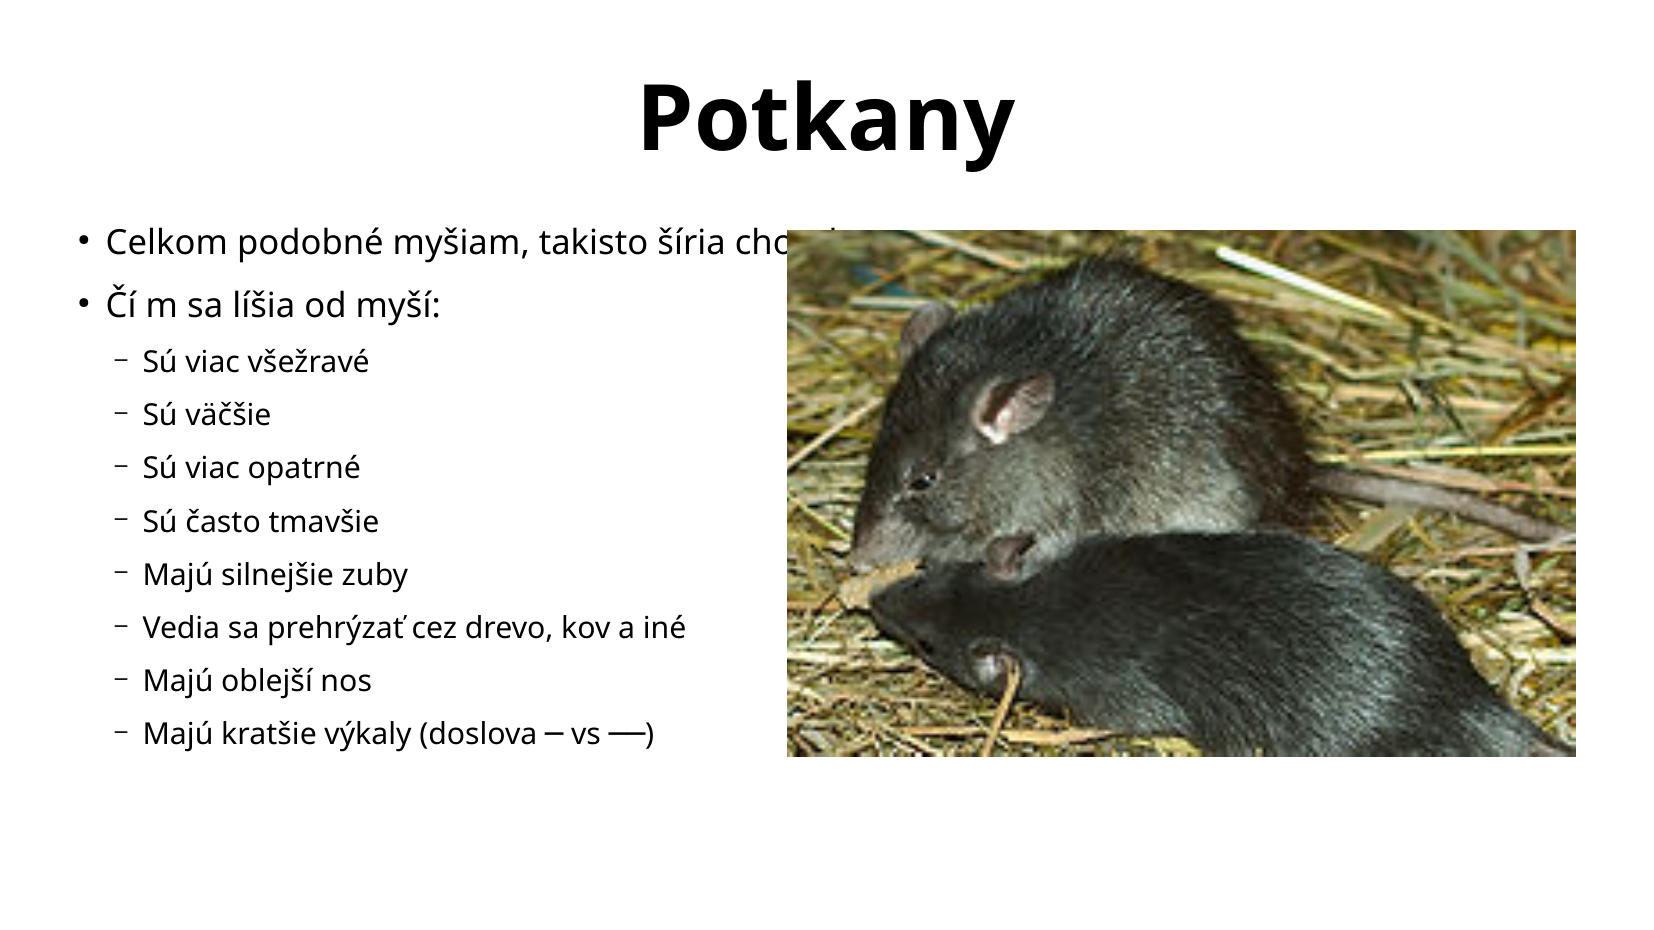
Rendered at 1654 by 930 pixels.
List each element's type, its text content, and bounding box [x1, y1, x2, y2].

list Celkom podobné myšiam, takisto šíria choroby Čí m sa líšia od myší: Sú viac všežravé Sú väčšie Sú viac opatrné Sú často tmavšie Majú silnejšie zuby Vedia sa prehrýzať cez drevo, kov a iné Majú oblejší nos Majú kratšie výkaly (doslova ─ vs ──) [68, 217, 1157, 757]
title Potkany [82, 37, 1571, 193]
picture [787, 230, 1576, 757]
